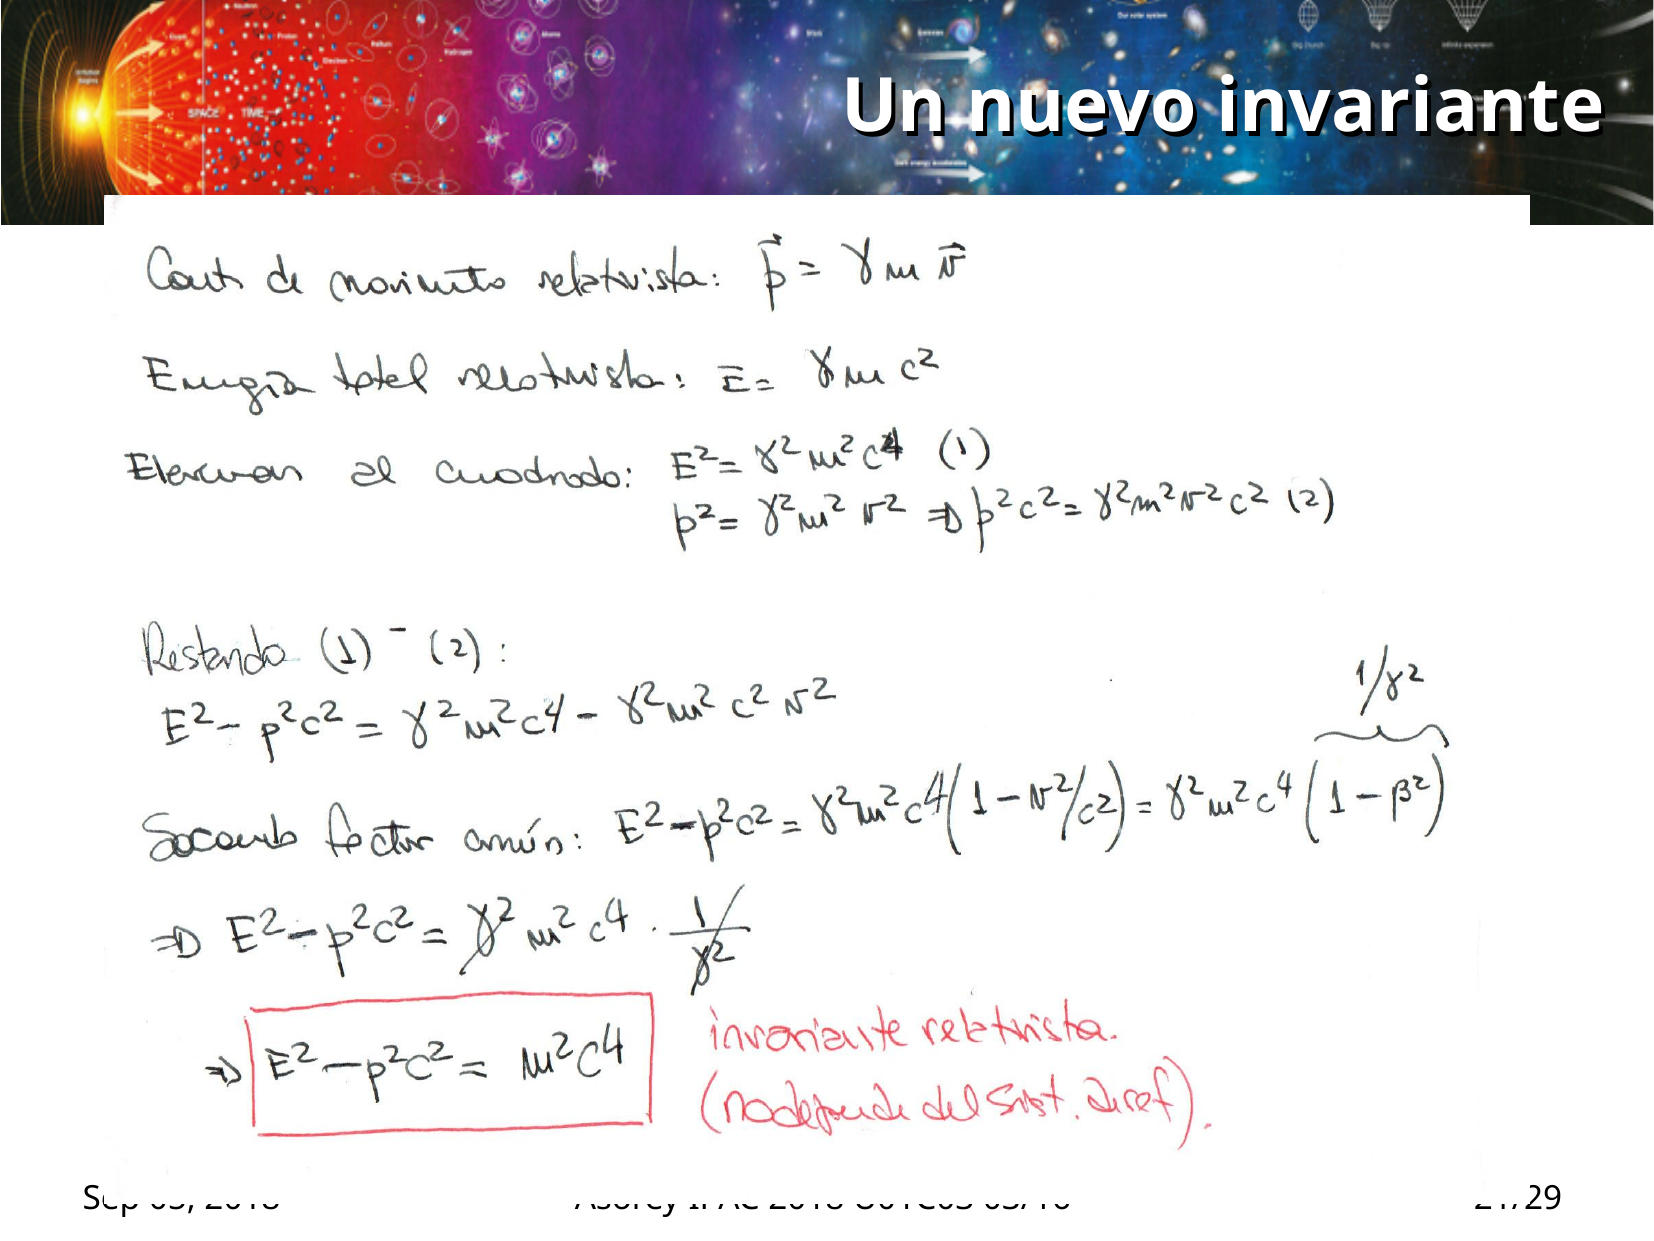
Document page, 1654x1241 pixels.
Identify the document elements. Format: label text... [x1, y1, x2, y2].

title Un nuevo invariante [45, 15, 1606, 191]
picture [1, 0, 1654, 1204]
